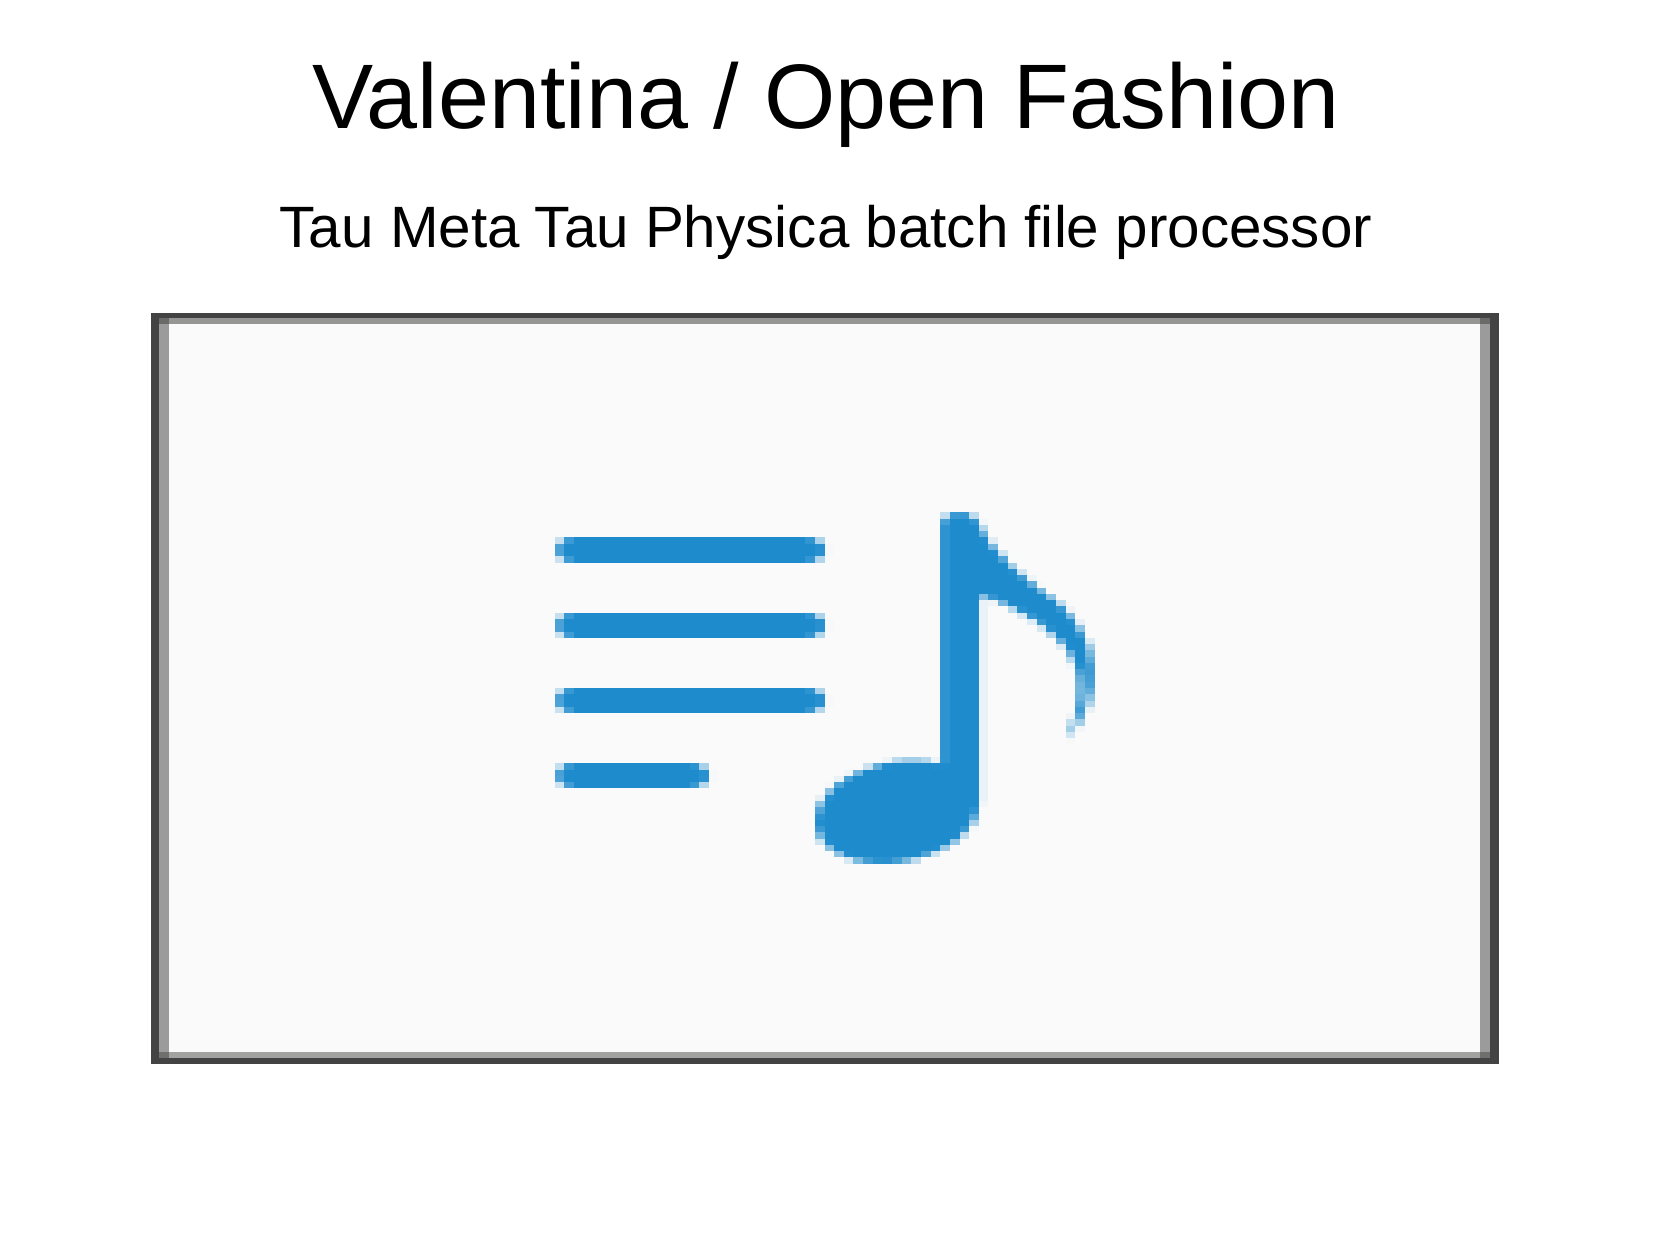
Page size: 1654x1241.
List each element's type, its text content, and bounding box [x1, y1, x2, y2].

text_box [150, 311, 1501, 1066]
title Valentina / Open Fashion Tau Meta Tau Physica batch file processor [82, 45, 1571, 261]
